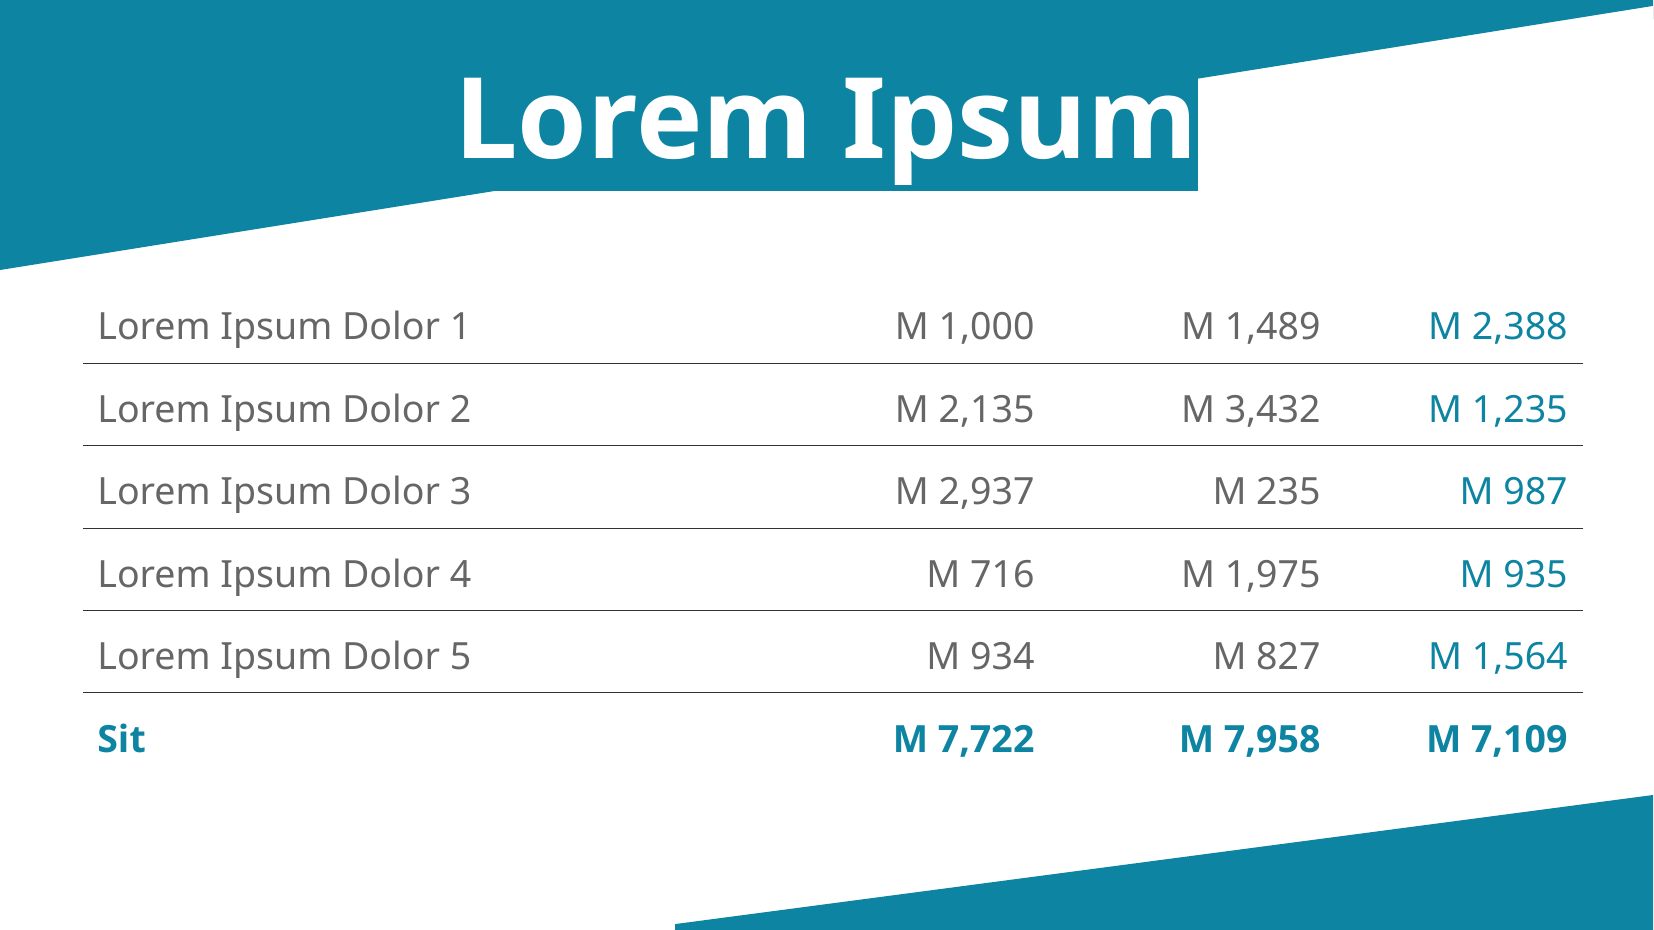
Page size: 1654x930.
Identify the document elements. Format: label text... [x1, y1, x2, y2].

table_cell M 235 [1049, 446, 1335, 528]
table_header M 2,388 [1335, 280, 1583, 363]
table_cell M 716 [755, 529, 1049, 610]
table_header M 1,489 [1049, 280, 1335, 363]
table_cell M 827 [1049, 611, 1335, 692]
table_header Lorem Ipsum Dolor 1 [83, 280, 755, 363]
table_cell M 3,432 [1049, 364, 1335, 445]
table_cell M 7,722 [755, 693, 1049, 775]
table_cell M 987 [1335, 446, 1583, 528]
table_cell Sit [83, 693, 755, 775]
table_cell Lorem Ipsum Dolor 2 [83, 364, 755, 445]
table_cell M 2,937 [755, 446, 1049, 528]
table_cell M 1,564 [1335, 611, 1583, 692]
table_header M 1,000 [755, 280, 1049, 363]
table_cell M 934 [755, 611, 1049, 692]
table_cell Lorem Ipsum Dolor 5 [83, 611, 755, 692]
table_cell M 1,235 [1335, 364, 1583, 445]
table_cell M 7,109 [1335, 693, 1583, 775]
table_cell M 2,135 [755, 364, 1049, 445]
table_cell M 1,975 [1049, 529, 1335, 610]
title Lorem Ipsum [82, 165, 1571, 193]
table_cell M 7,958 [1049, 693, 1335, 775]
table_cell M 935 [1335, 529, 1583, 610]
table_cell Lorem Ipsum Dolor 3 [83, 446, 755, 528]
table_cell Lorem Ipsum Dolor 4 [83, 529, 755, 610]
